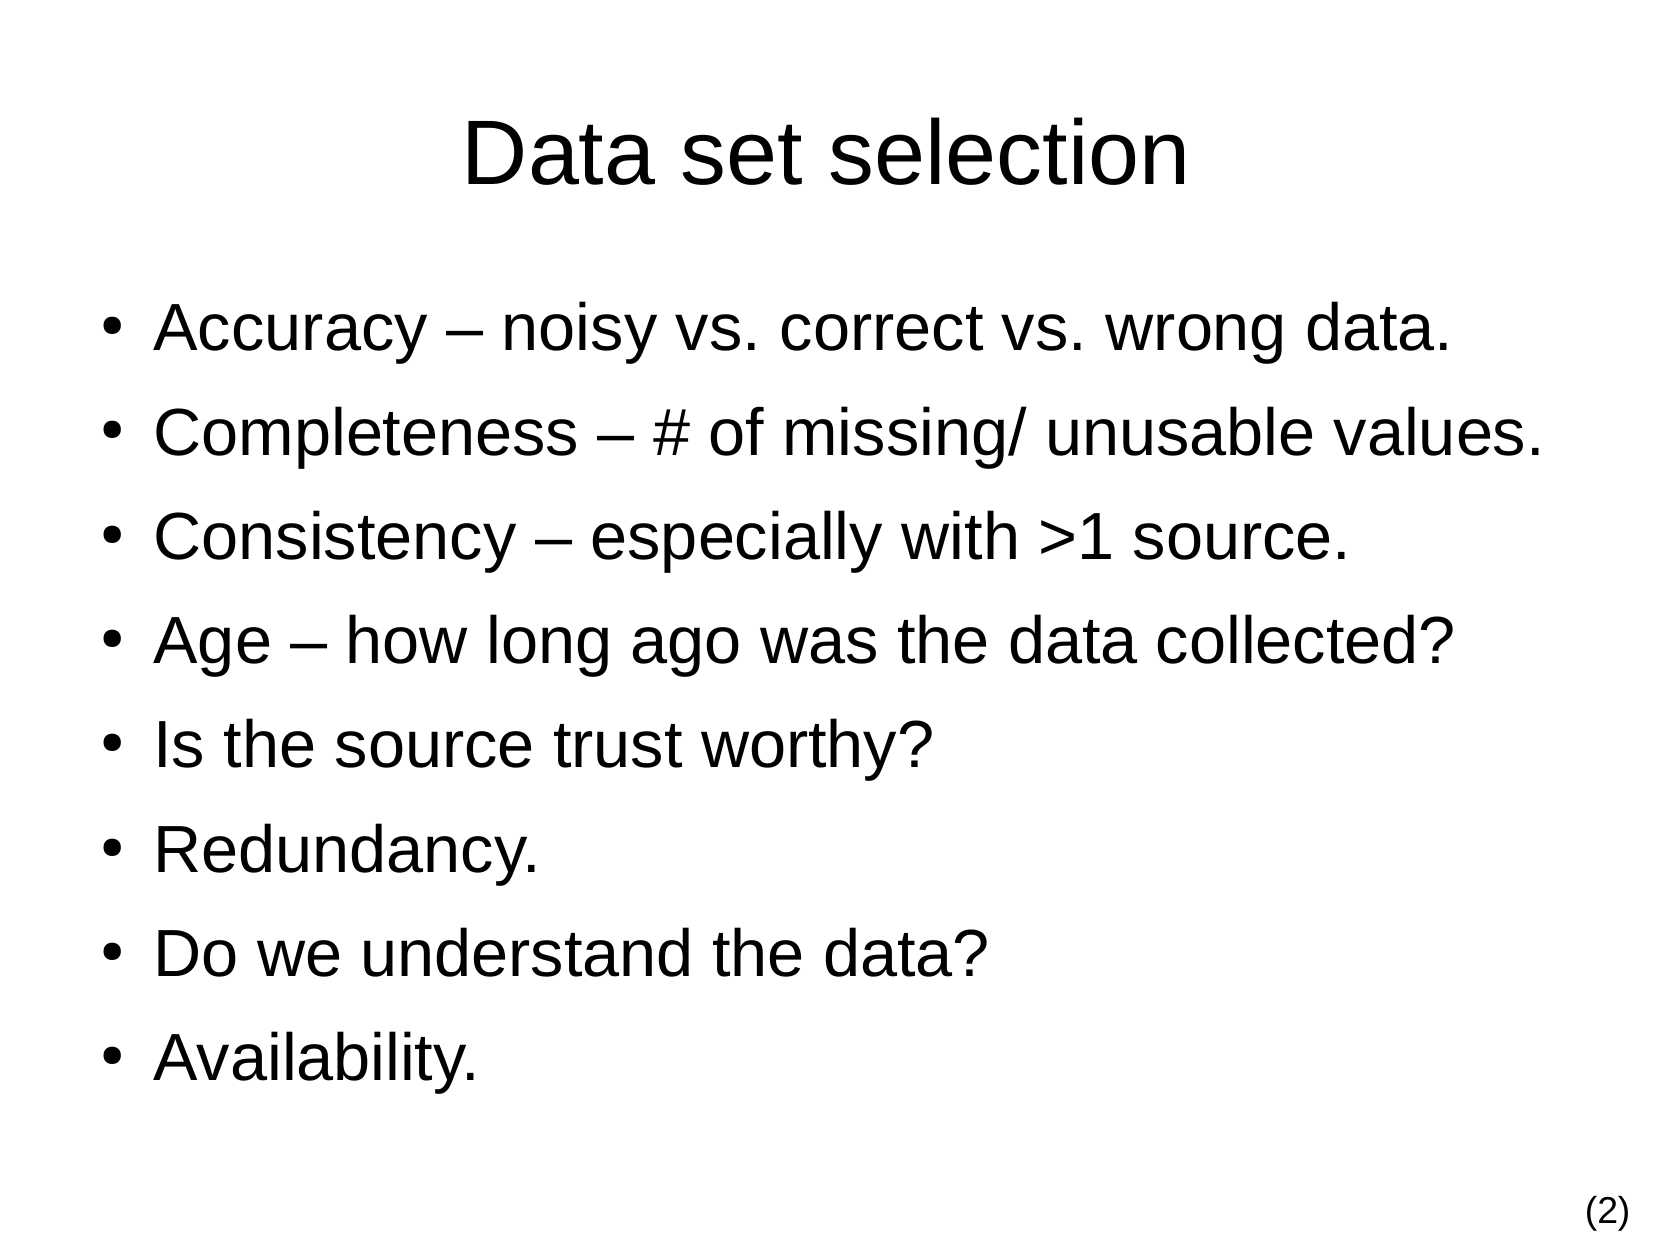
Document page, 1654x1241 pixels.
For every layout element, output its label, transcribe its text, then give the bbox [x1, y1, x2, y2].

title Data set selection [82, 56, 1571, 250]
list Accuracy – noisy vs. correct vs. wrong data. Completeness – # of missing/ unusable values. Consistency – especially with >1 source. Age – how long ago was the data collected? Is the source trust worthy? Redundancy. Do we understand the data? Availability. [82, 290, 1571, 1109]
text_box (2) [1570, 1181, 1646, 1239]
